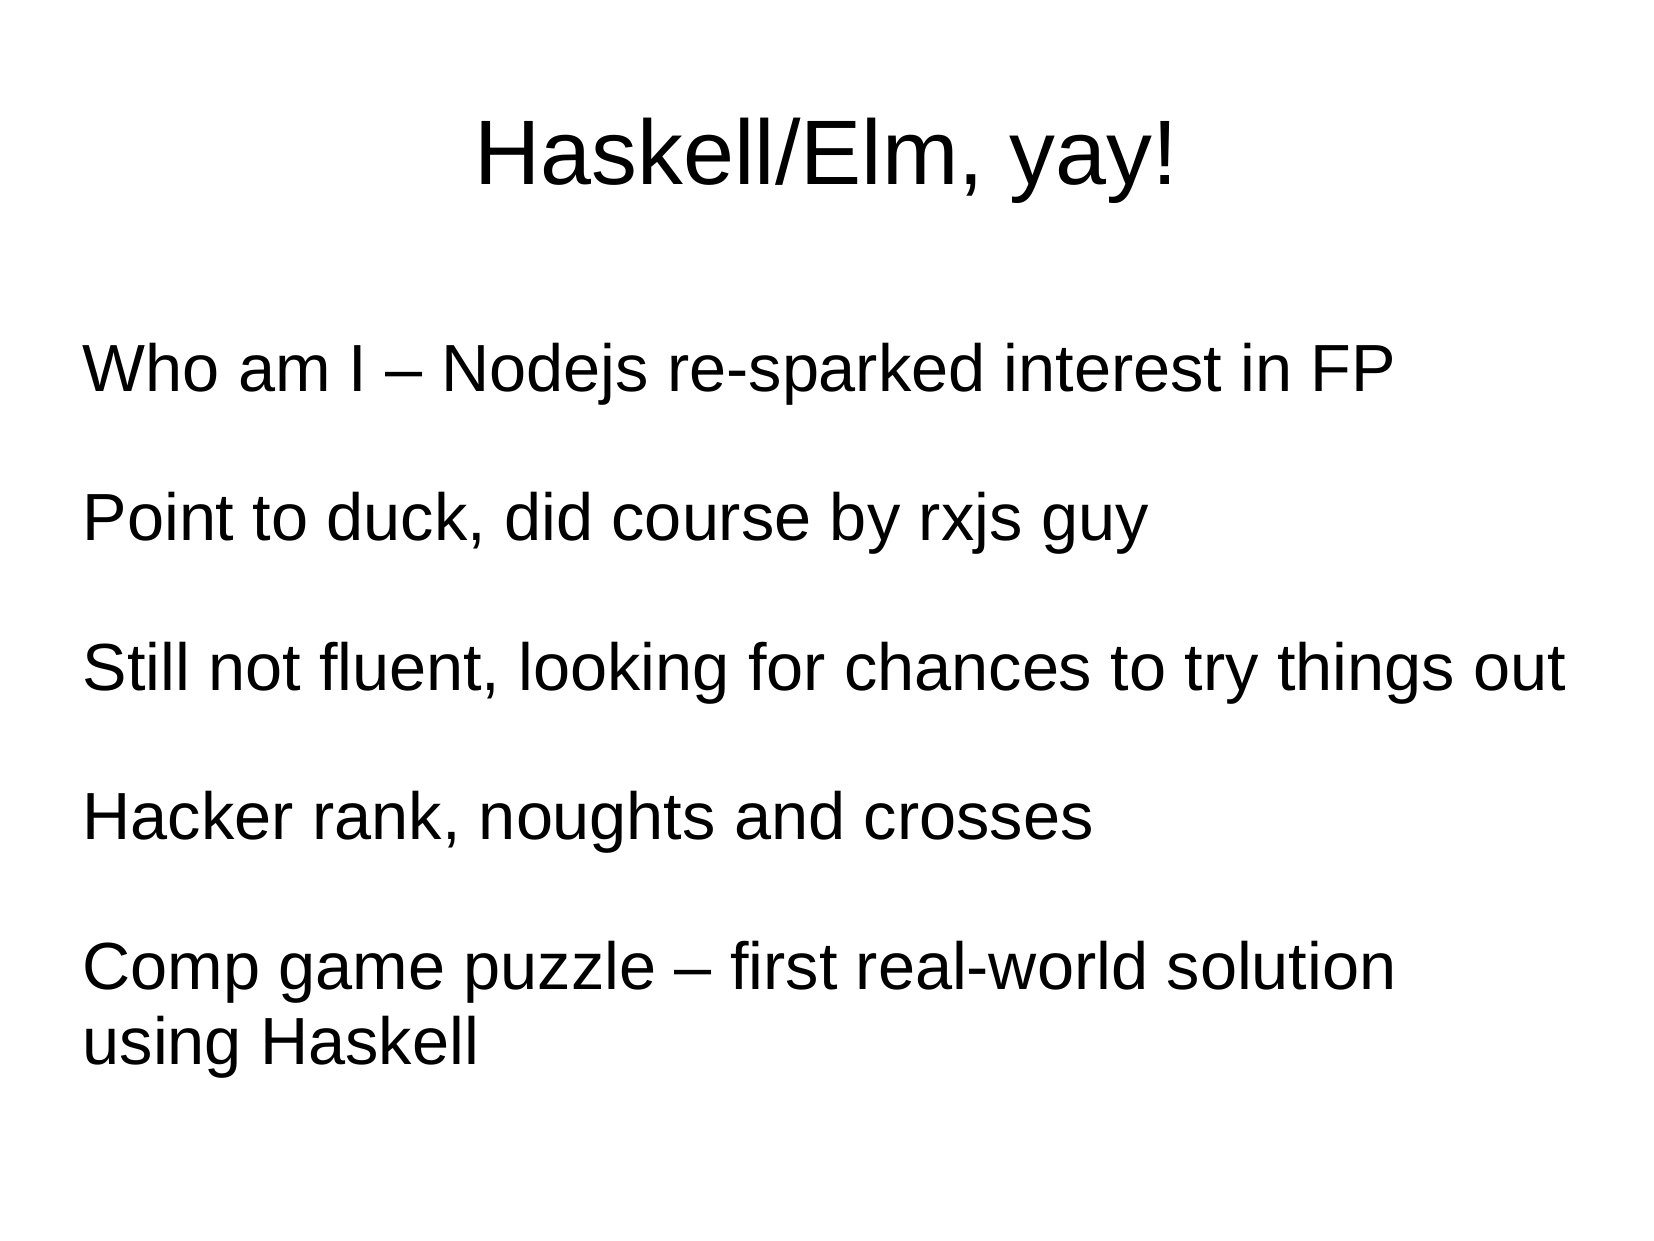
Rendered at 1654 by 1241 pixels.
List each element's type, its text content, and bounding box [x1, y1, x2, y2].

title Haskell/Elm, yay! [82, 49, 1571, 257]
subtitle Who am I – Nodejs re-sparked interest in FP Point to duck, did course by rxjs guy Still not fluent, looking for chances to try things out Hacker rank, noughts and crosses Comp game puzzle – first real-world solution using Haskell [82, 330, 1571, 1079]
